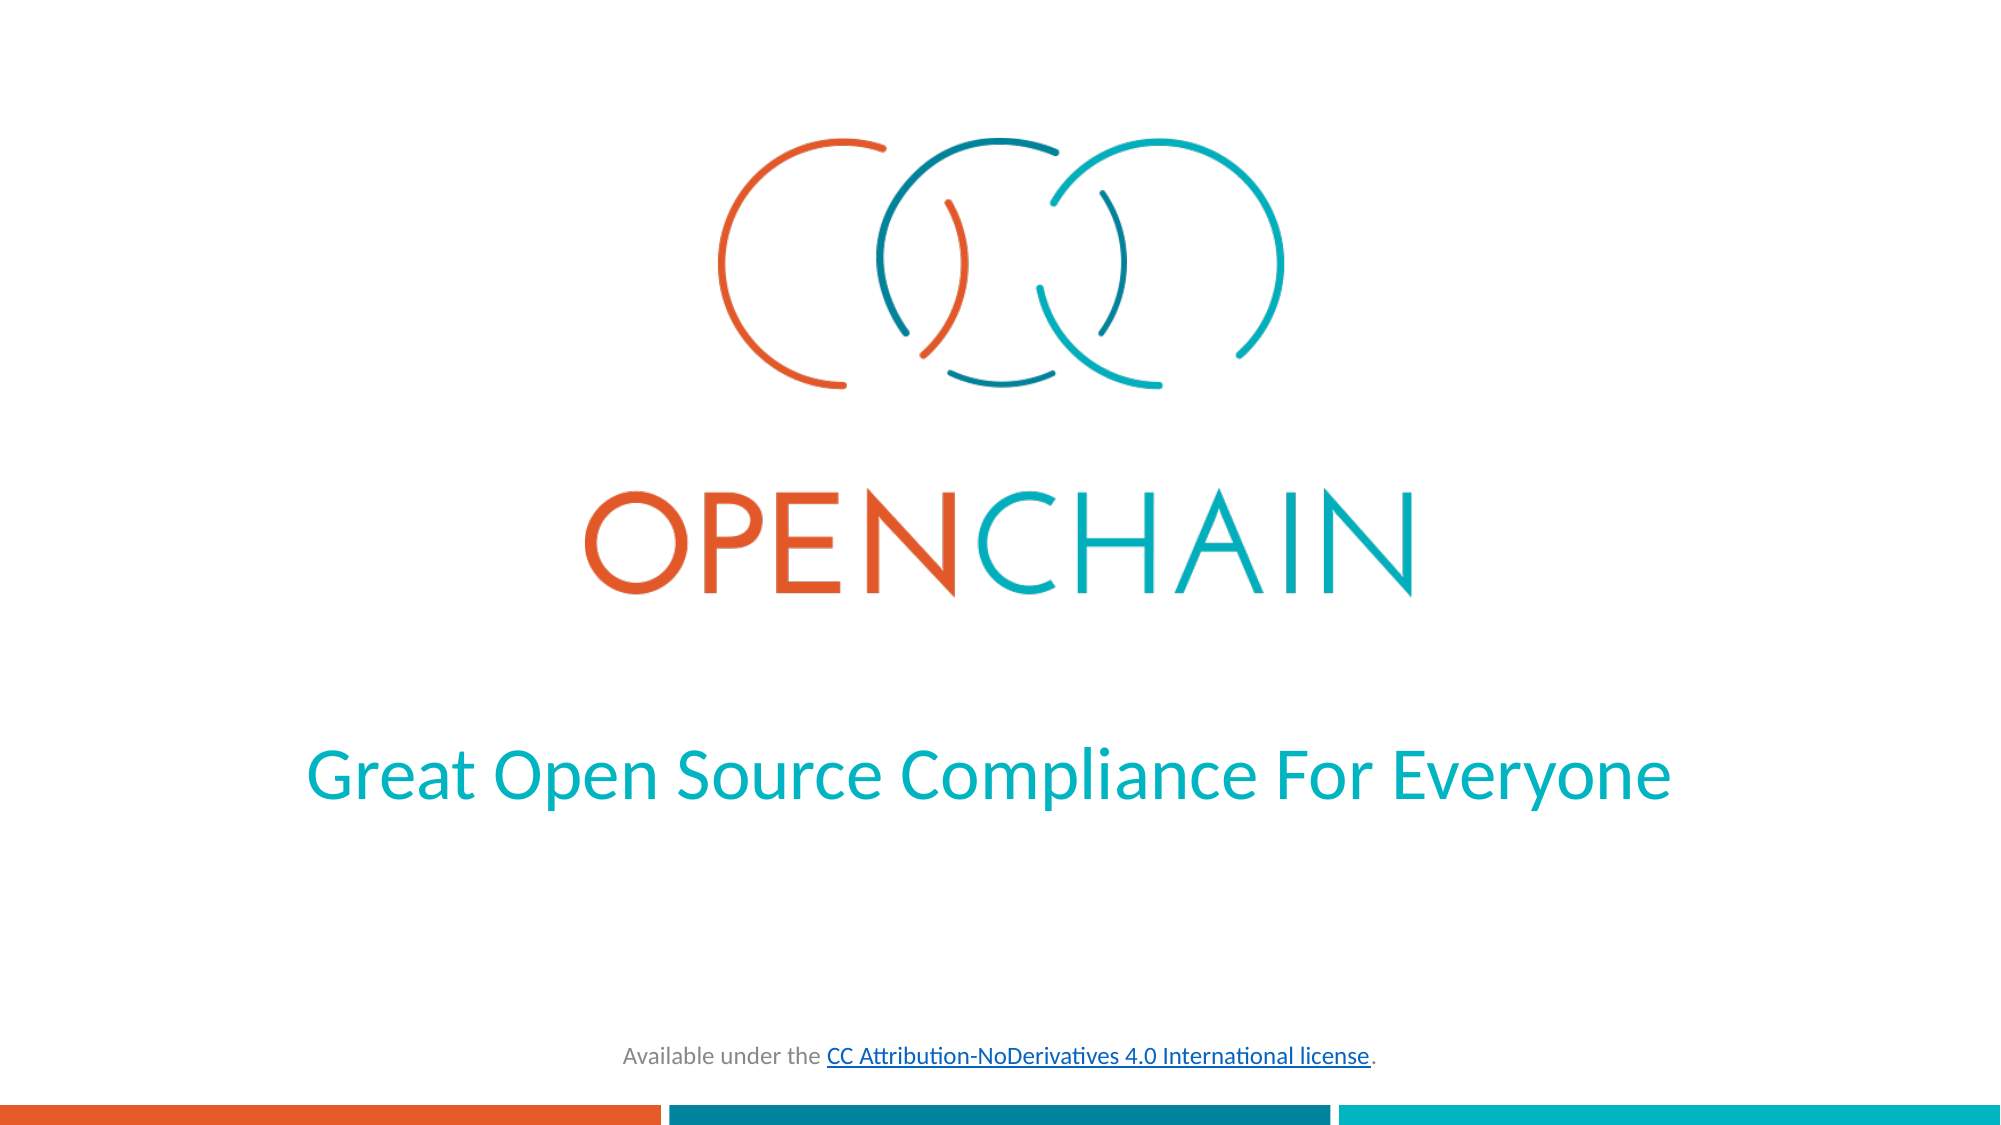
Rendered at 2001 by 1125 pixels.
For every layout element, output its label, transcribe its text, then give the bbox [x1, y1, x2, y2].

footer Available under the CC Attribution-NoDerivatives 4.0 International license. [605, 1009, 1395, 1070]
subtitle Great Open Source Compliance For Everyone [110, 727, 1870, 844]
picture [578, 131, 1422, 600]
